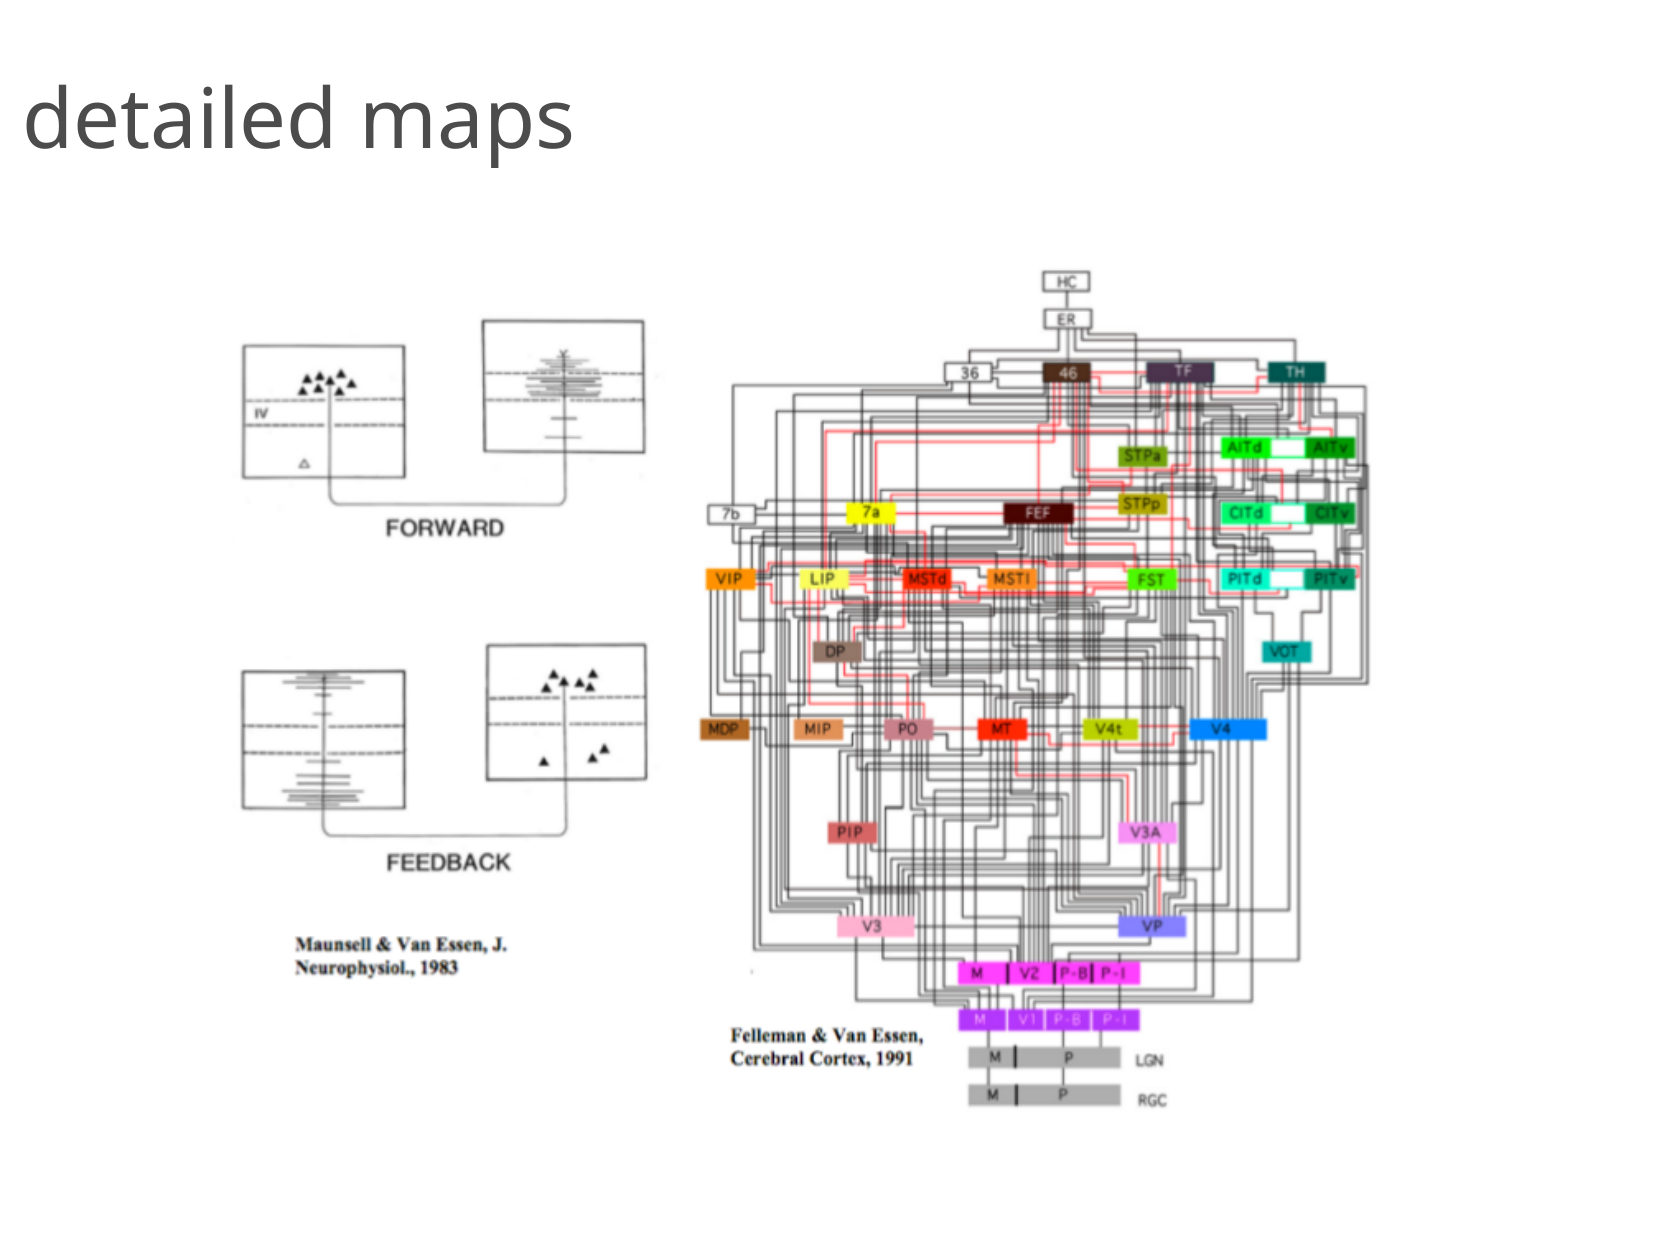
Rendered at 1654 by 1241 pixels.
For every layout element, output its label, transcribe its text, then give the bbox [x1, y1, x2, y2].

picture [203, 246, 1450, 1146]
title detailed maps [22, 19, 1654, 213]
